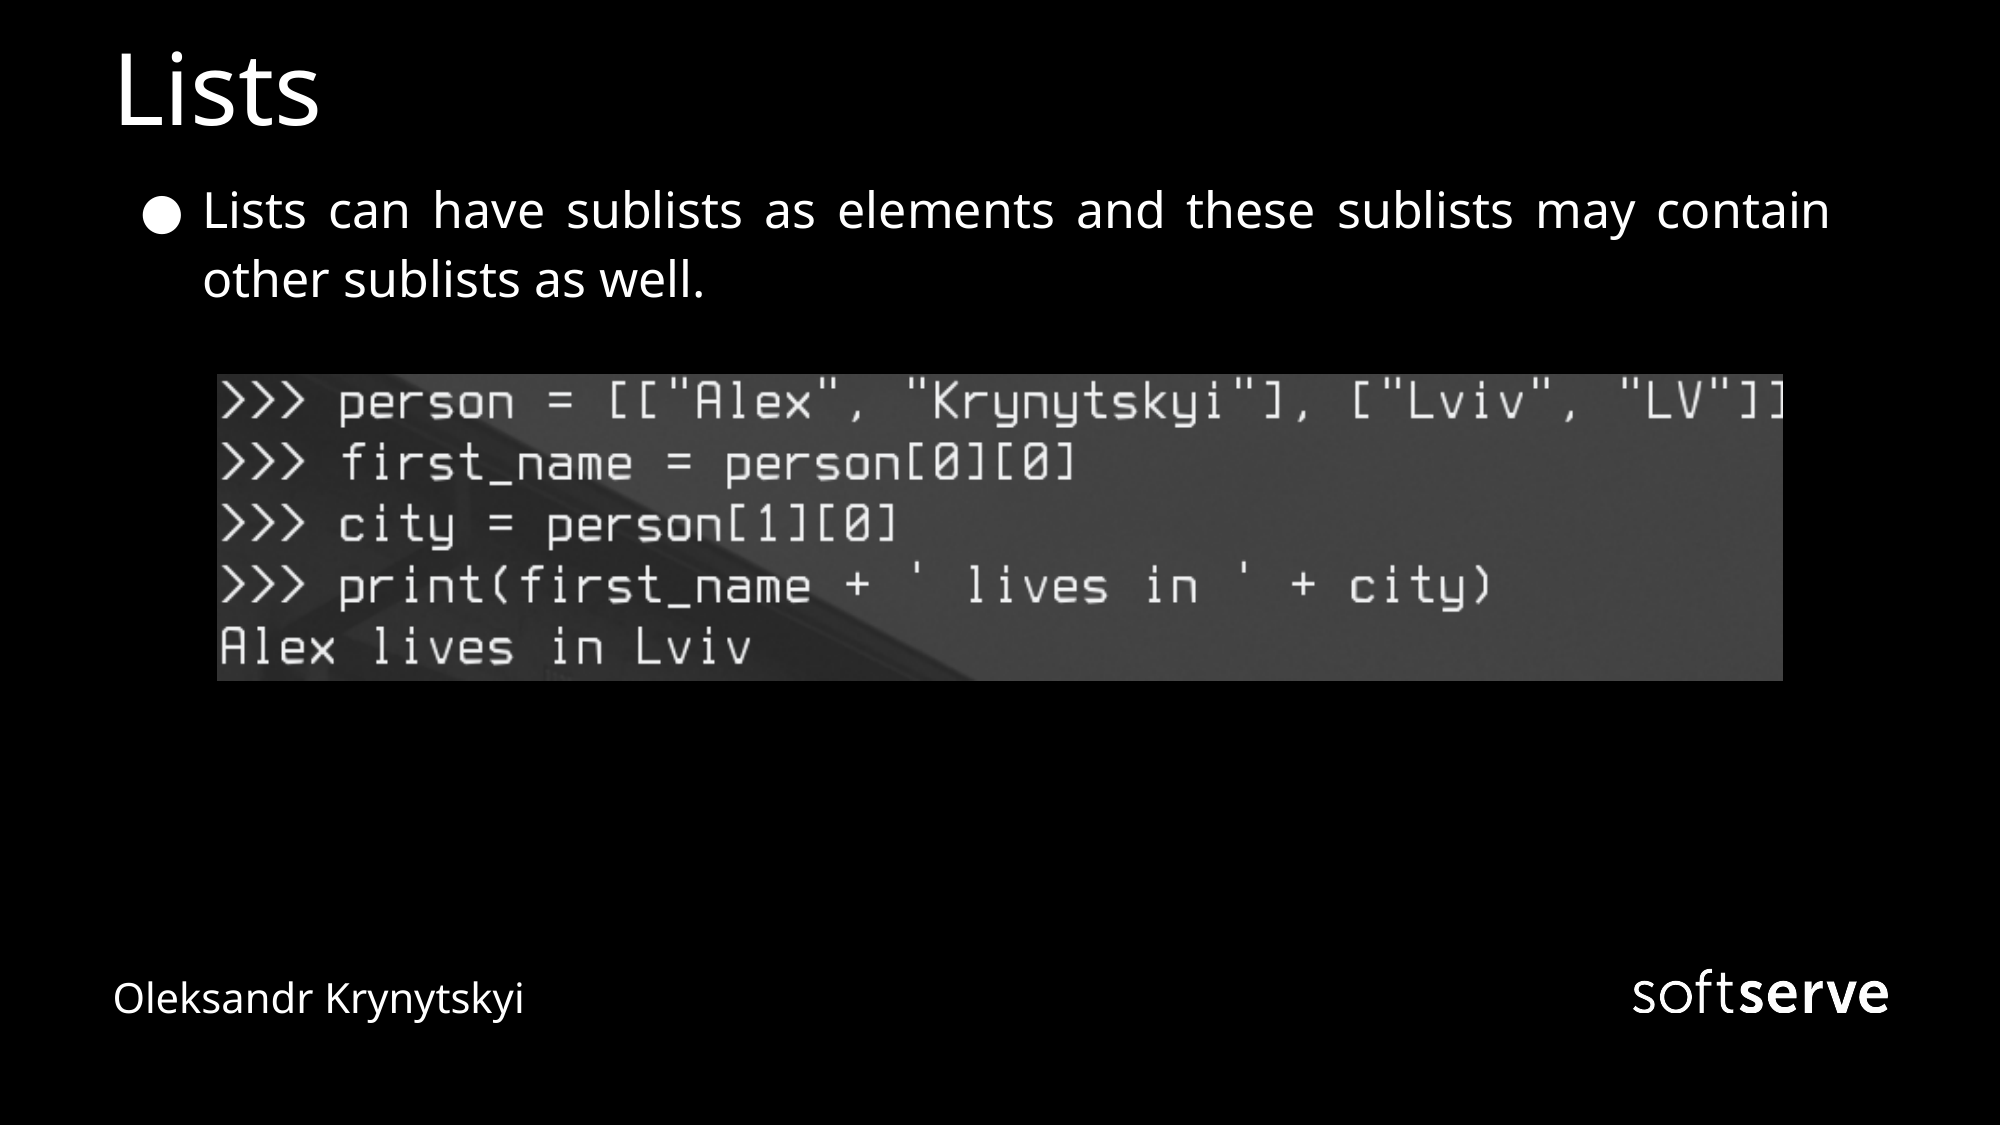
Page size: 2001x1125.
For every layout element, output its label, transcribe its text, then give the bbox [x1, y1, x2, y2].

text_box Lists can have sublists as elements and these sublists may contain other sublists as well. [112, 154, 1888, 900]
title Lists [112, 33, 1888, 154]
picture [217, 374, 1783, 681]
picture [1633, 968, 1888, 1013]
list Oleksandr Krynytskyi [112, 970, 682, 1019]
